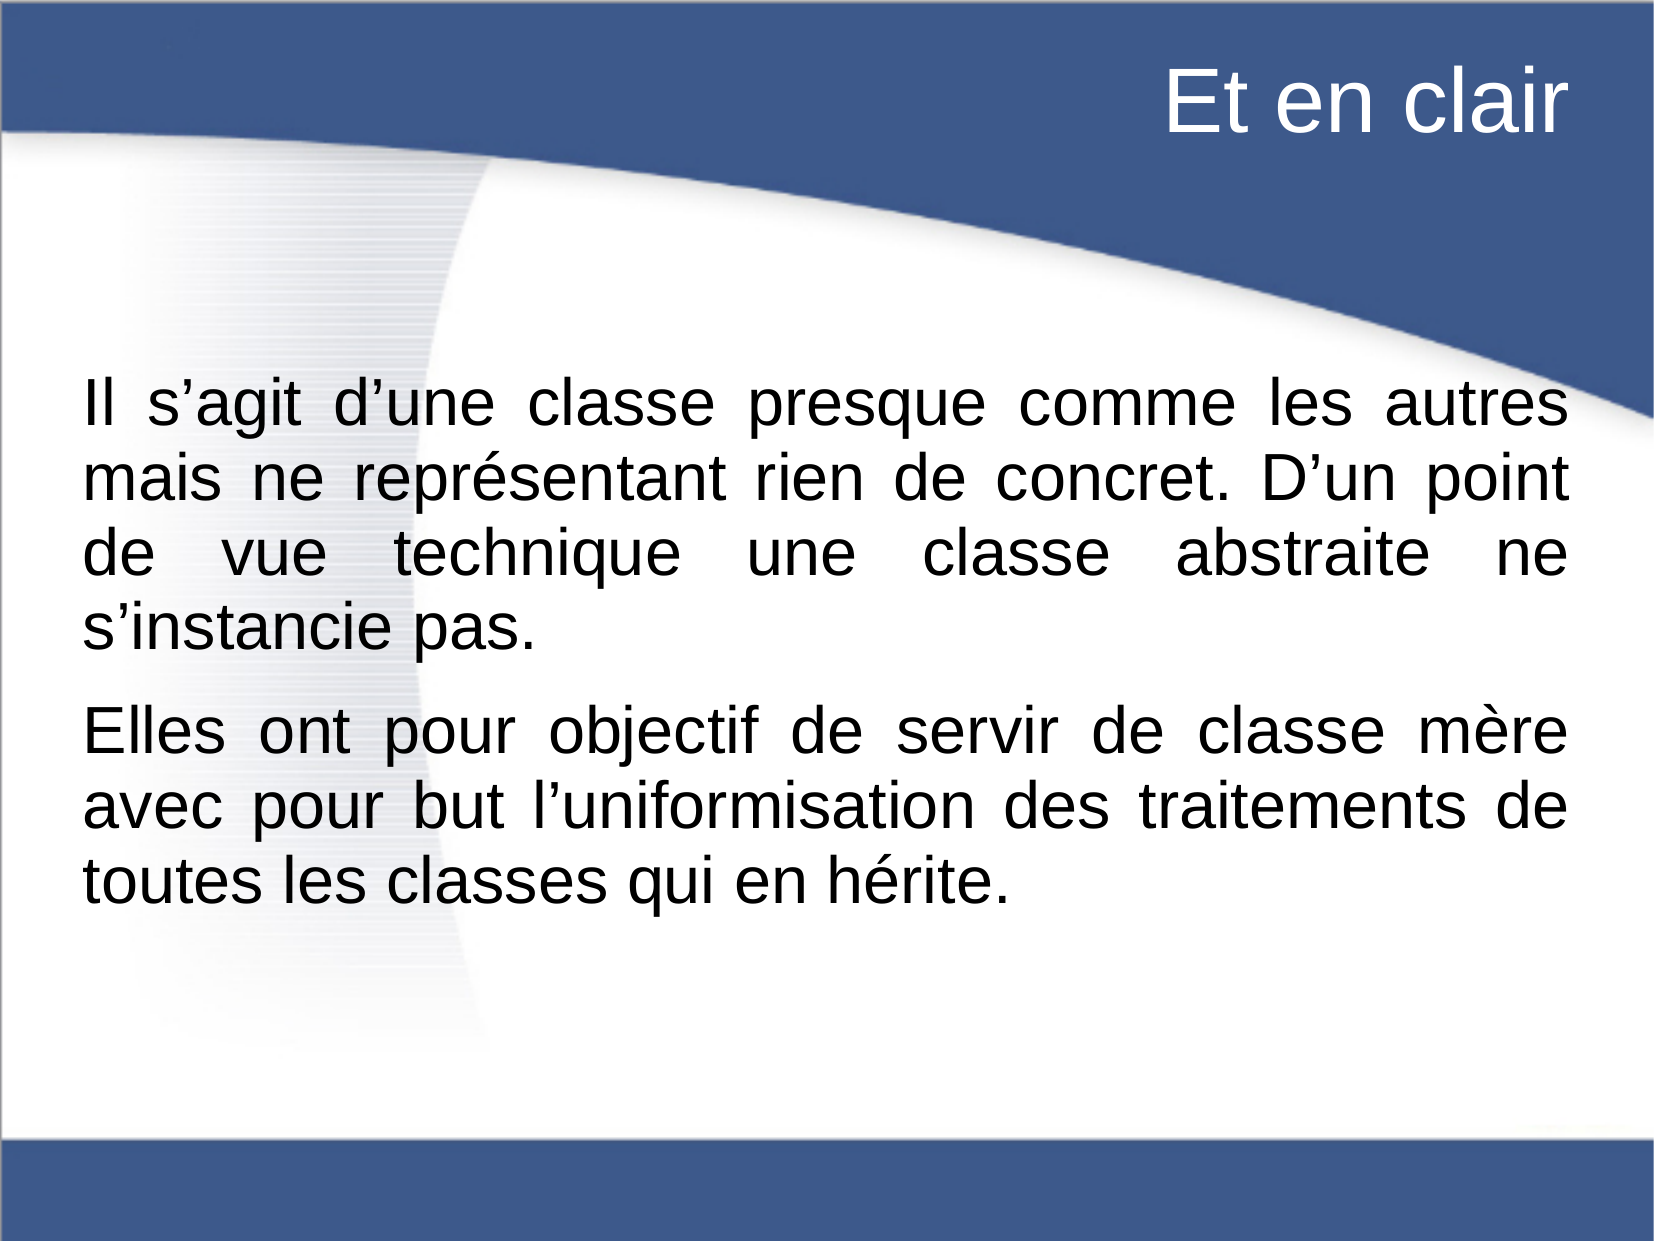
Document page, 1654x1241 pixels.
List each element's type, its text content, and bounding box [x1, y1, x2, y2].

list Il s’agit d’une classe presque comme les autres mais ne représentant rien de concret. D’un point de vue technique une classe abstraite ne s’instancie pas. Elles ont pour objectif de servir de classe mère avec pour but l’uniformisation des traitements de toutes les classes qui en hérite. [82, 290, 1571, 1087]
picture [0, 0, 1654, 1241]
title Et en clair [82, 49, 1571, 257]
